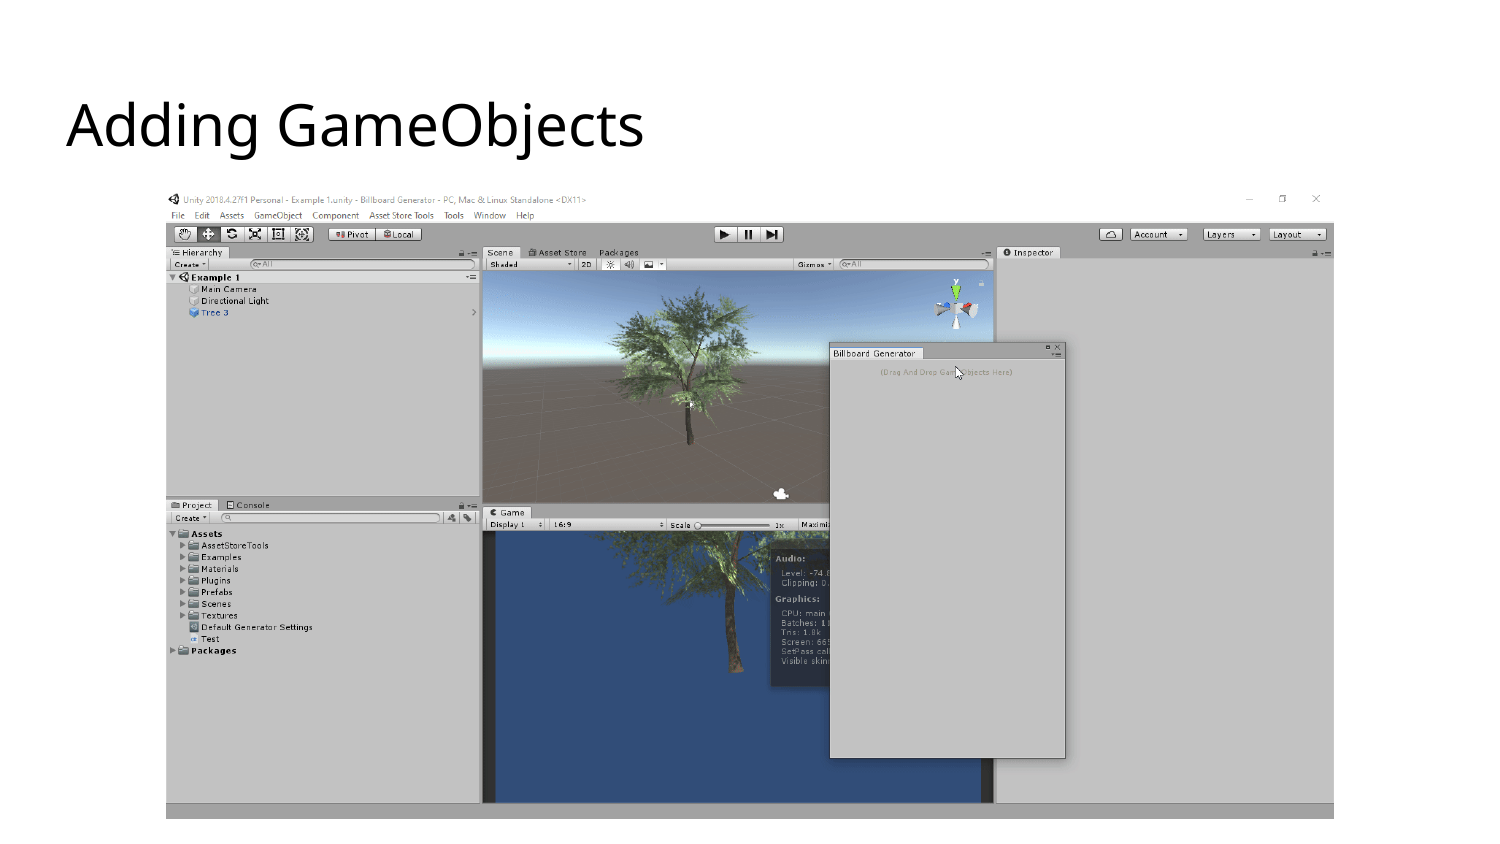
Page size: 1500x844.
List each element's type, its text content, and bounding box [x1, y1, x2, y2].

title Adding GameObjects [51, 72, 1449, 167]
picture [166, 191, 1334, 819]
